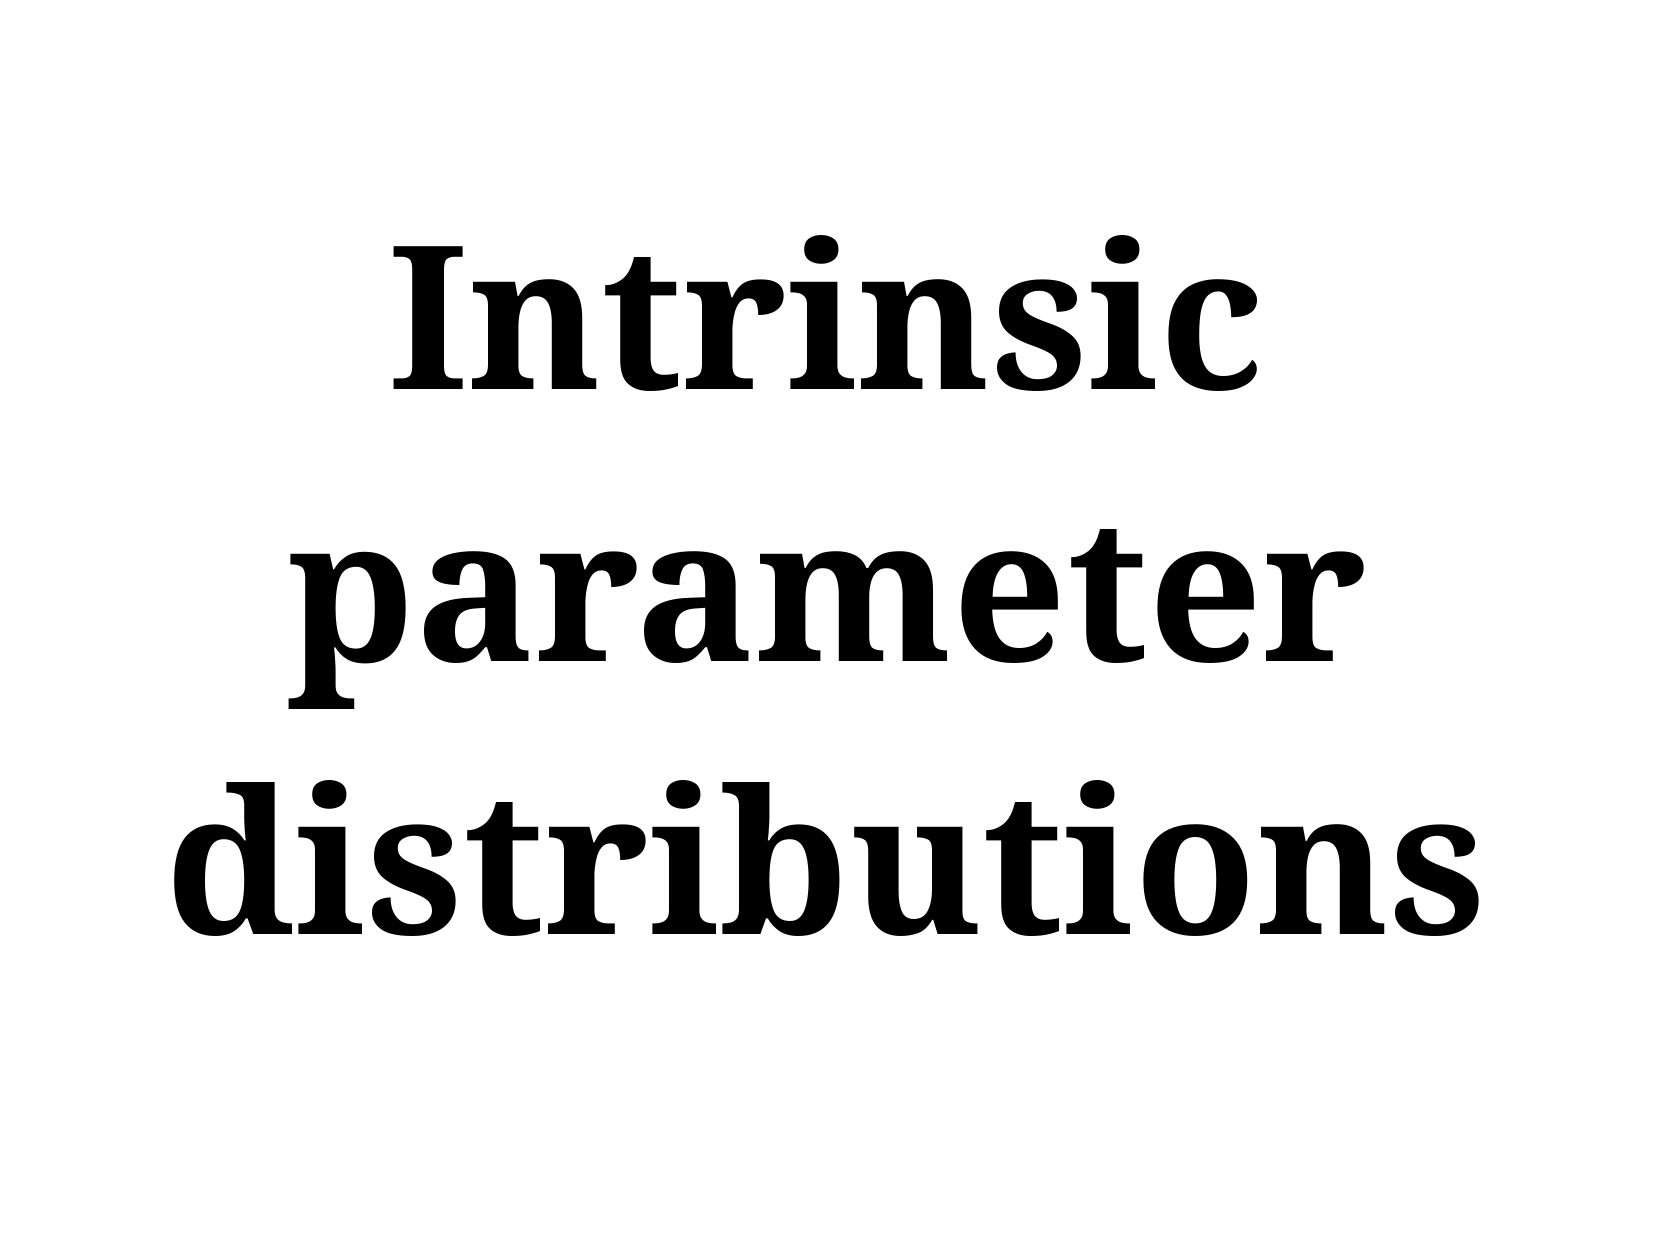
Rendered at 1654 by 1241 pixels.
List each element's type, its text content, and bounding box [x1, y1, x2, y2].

title Intrinsic parameter distributions [82, 243, 1571, 925]
